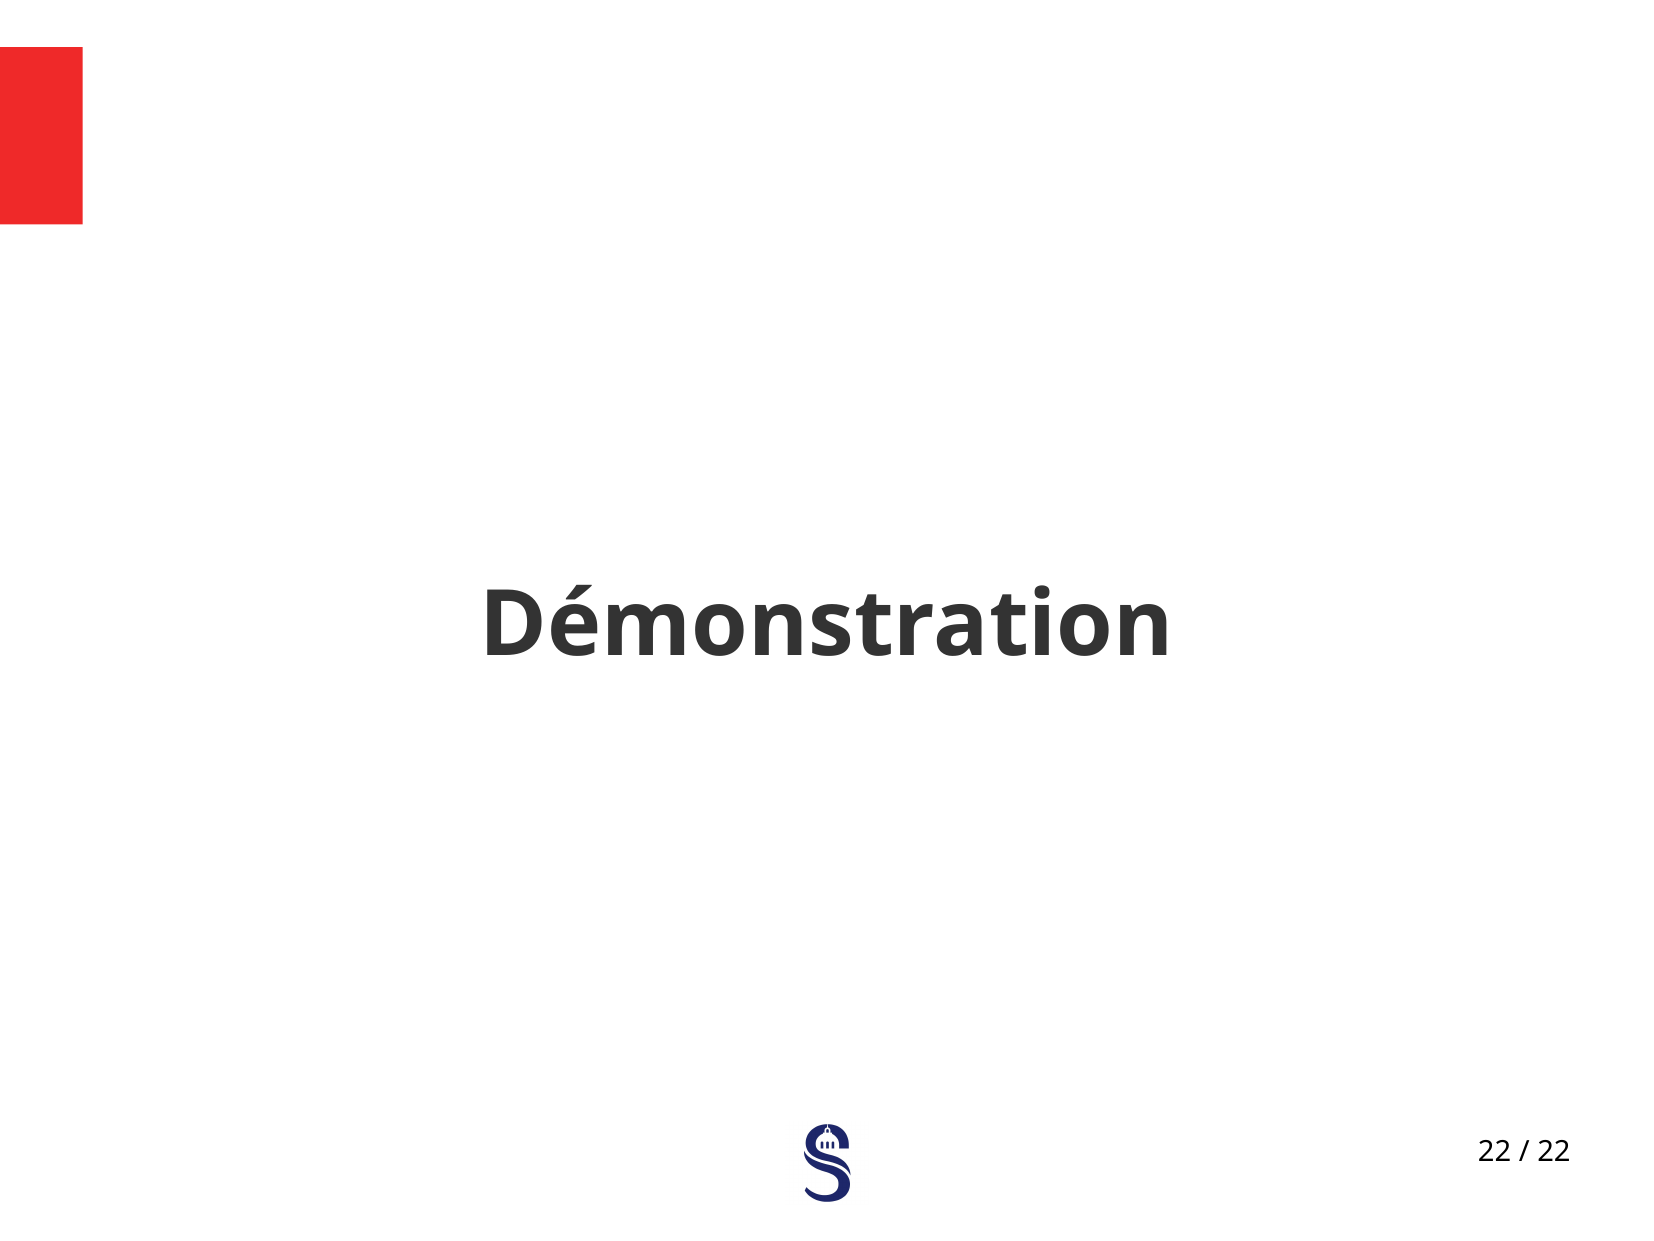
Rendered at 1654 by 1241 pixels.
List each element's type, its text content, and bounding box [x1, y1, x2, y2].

picture [785, 1121, 869, 1205]
title Démonstration [100, 516, 1554, 724]
